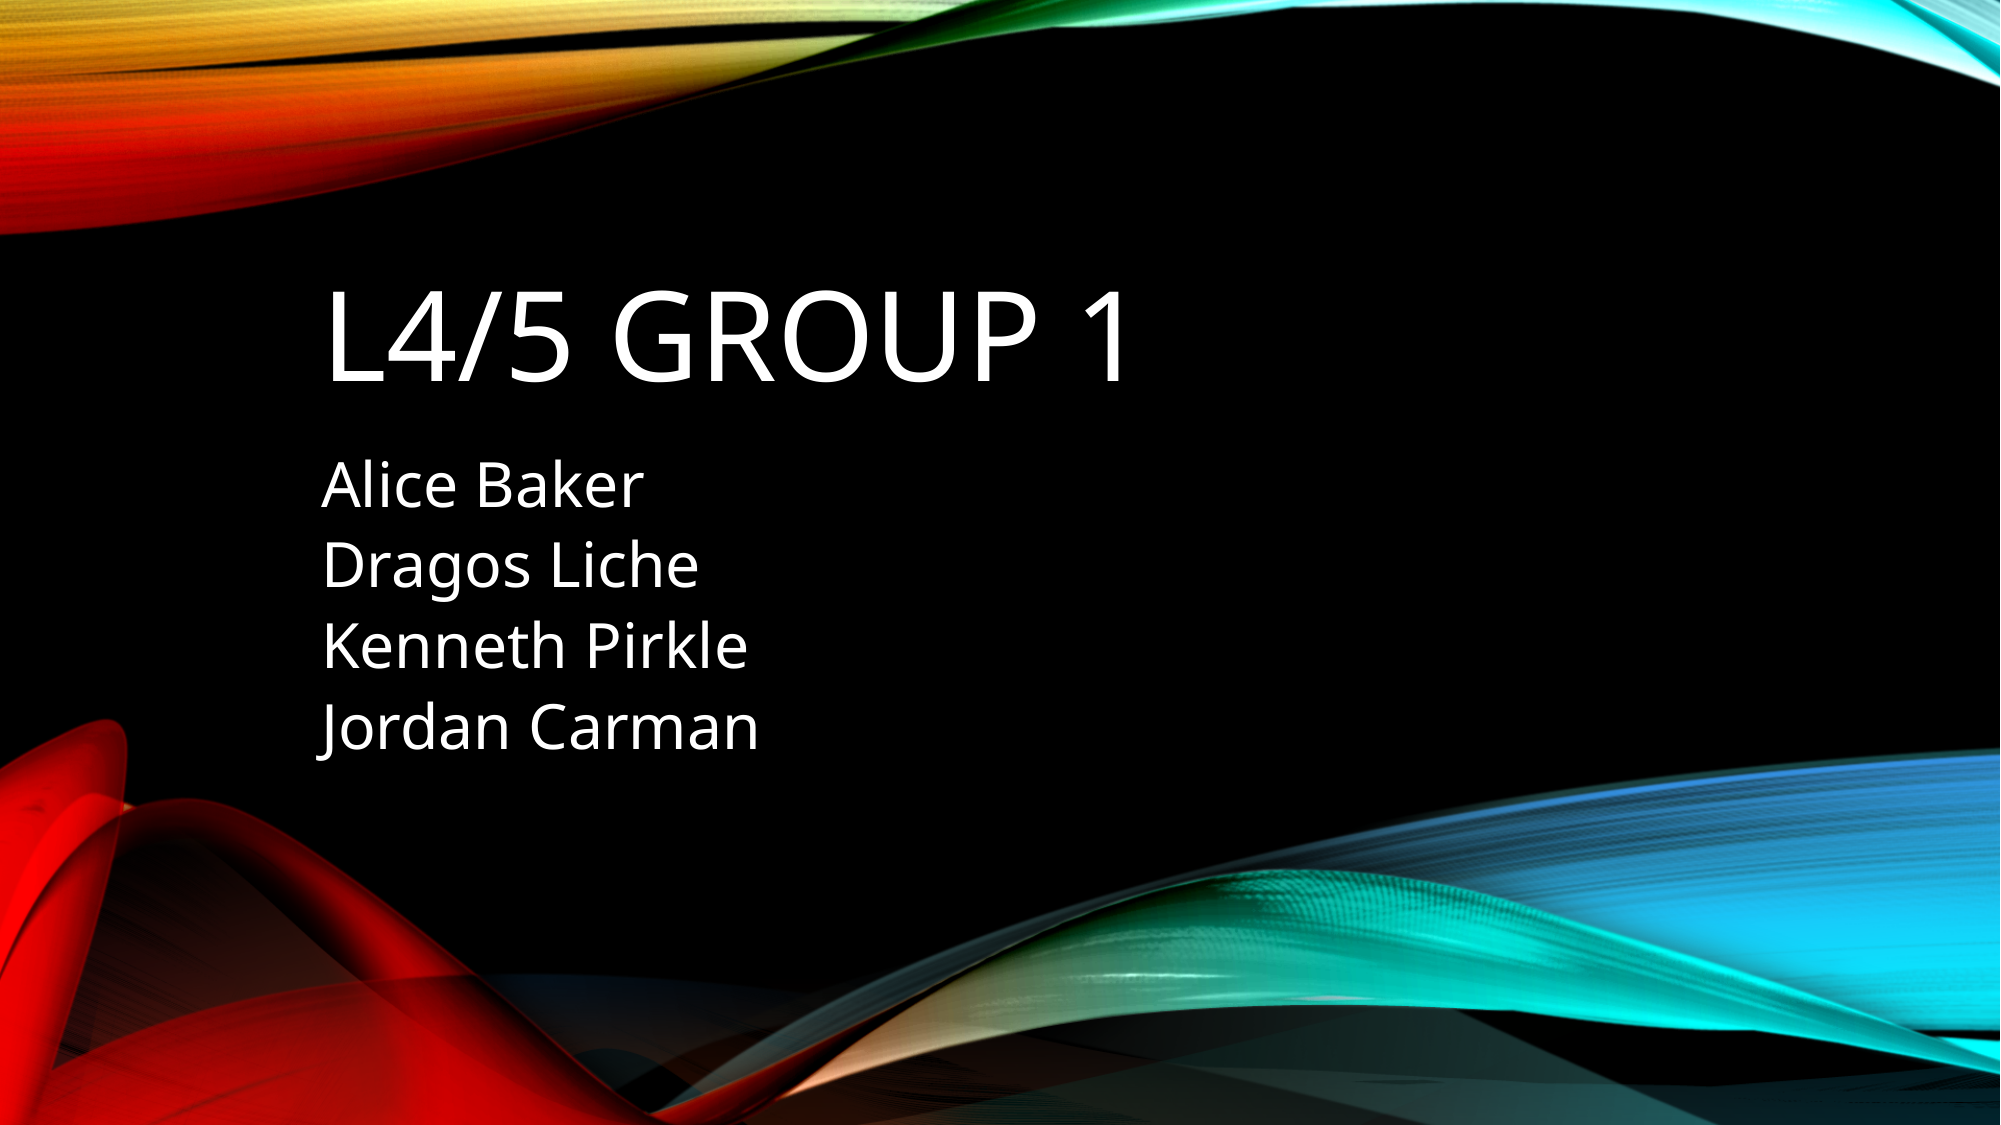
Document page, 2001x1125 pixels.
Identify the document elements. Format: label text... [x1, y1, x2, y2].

subtitle Alice Baker Dragos Liche Kenneth Pirkle Jordan Carman [306, 451, 1857, 684]
title L4/5 Group 1 [306, 116, 1857, 417]
